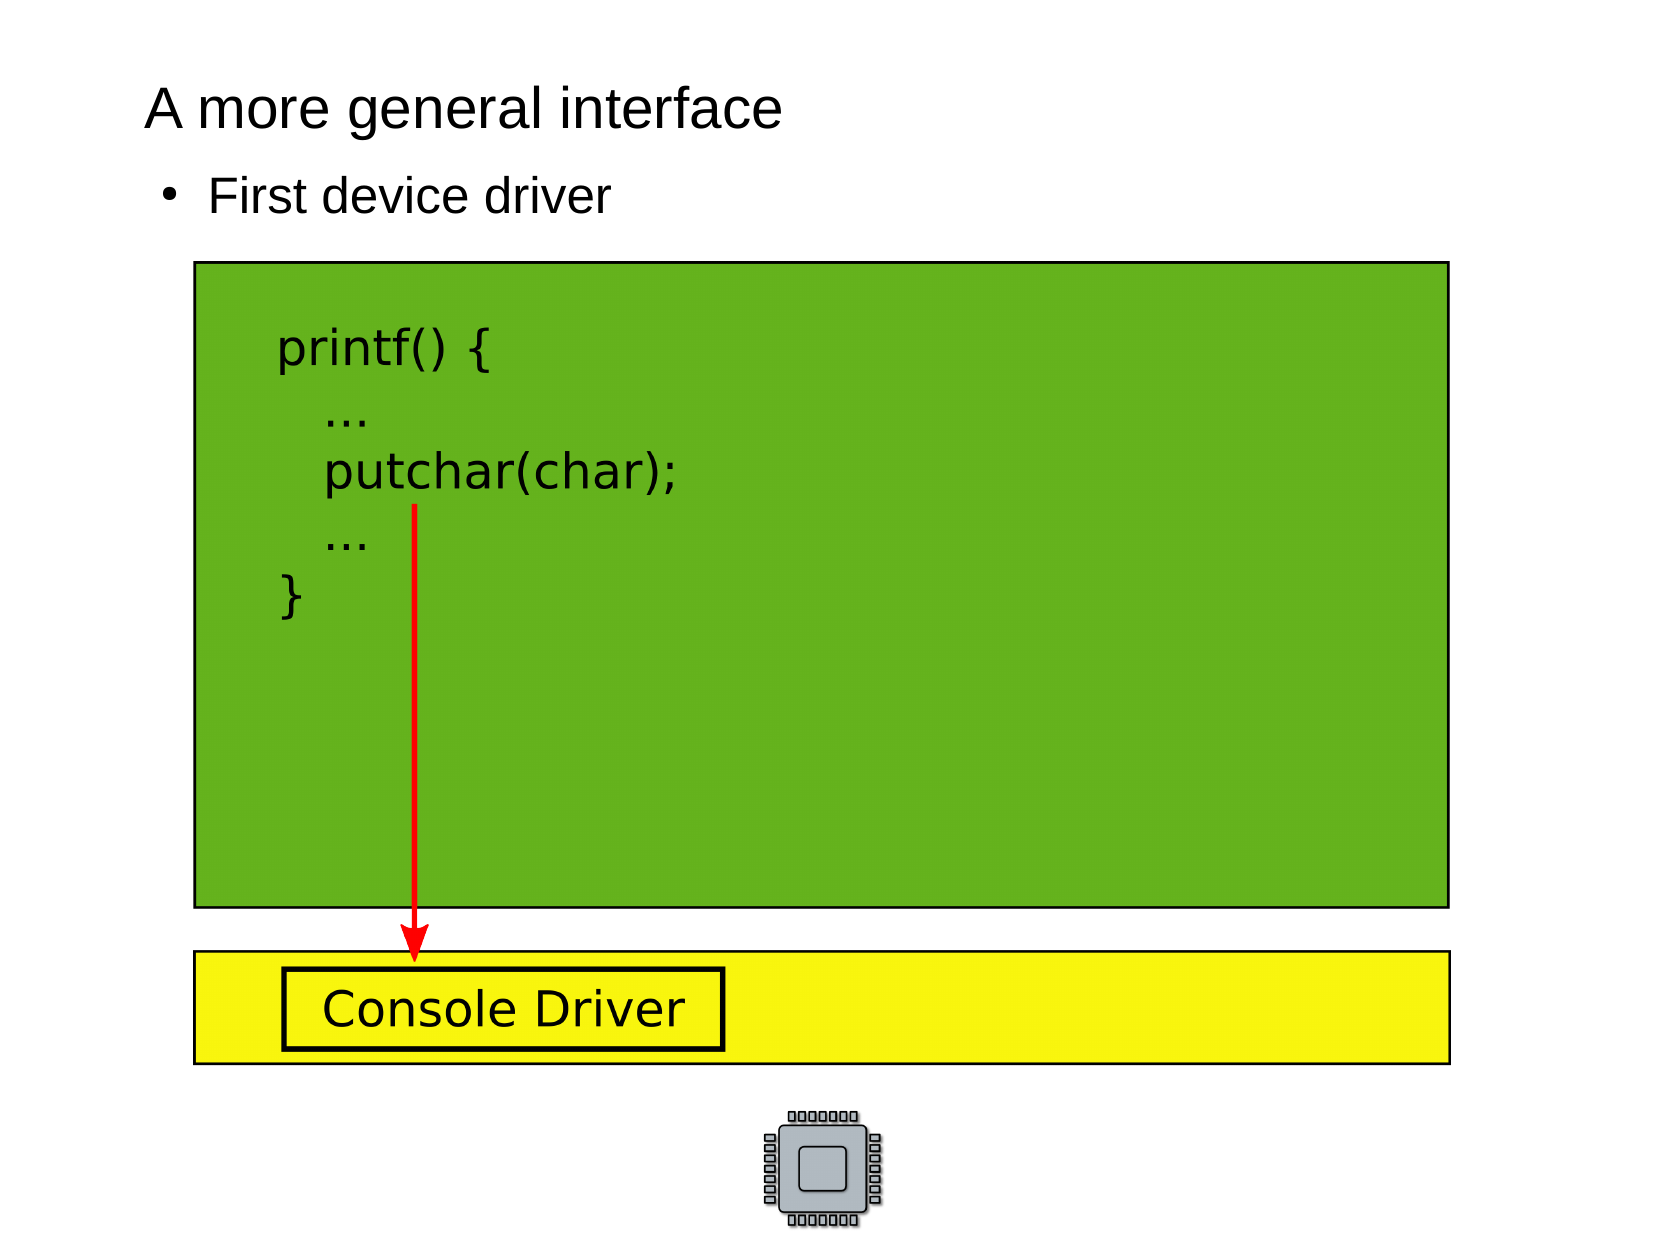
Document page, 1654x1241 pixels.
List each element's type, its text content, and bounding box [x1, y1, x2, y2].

list A more general interface First device driver [82, 75, 1576, 226]
picture [193, 261, 1451, 1238]
